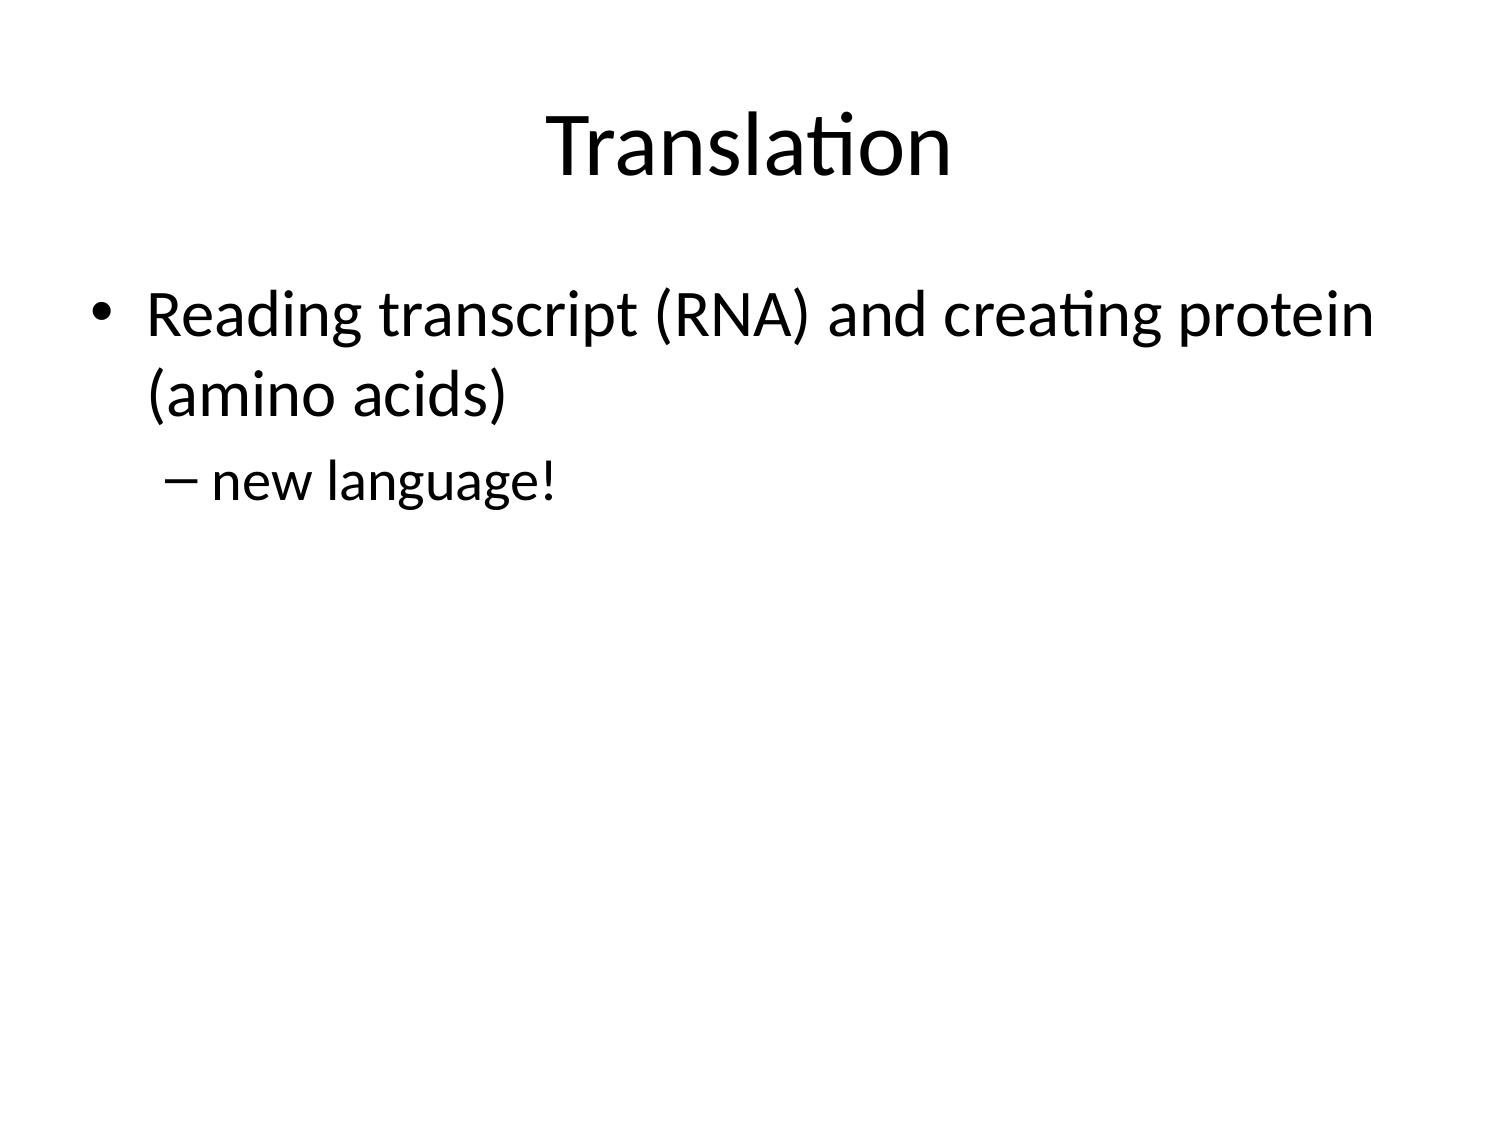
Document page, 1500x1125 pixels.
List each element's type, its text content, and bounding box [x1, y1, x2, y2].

list Reading transcript (RNA) and creating protein (amino acids) new language! [75, 262, 1425, 1005]
title Translation [75, 45, 1425, 233]
